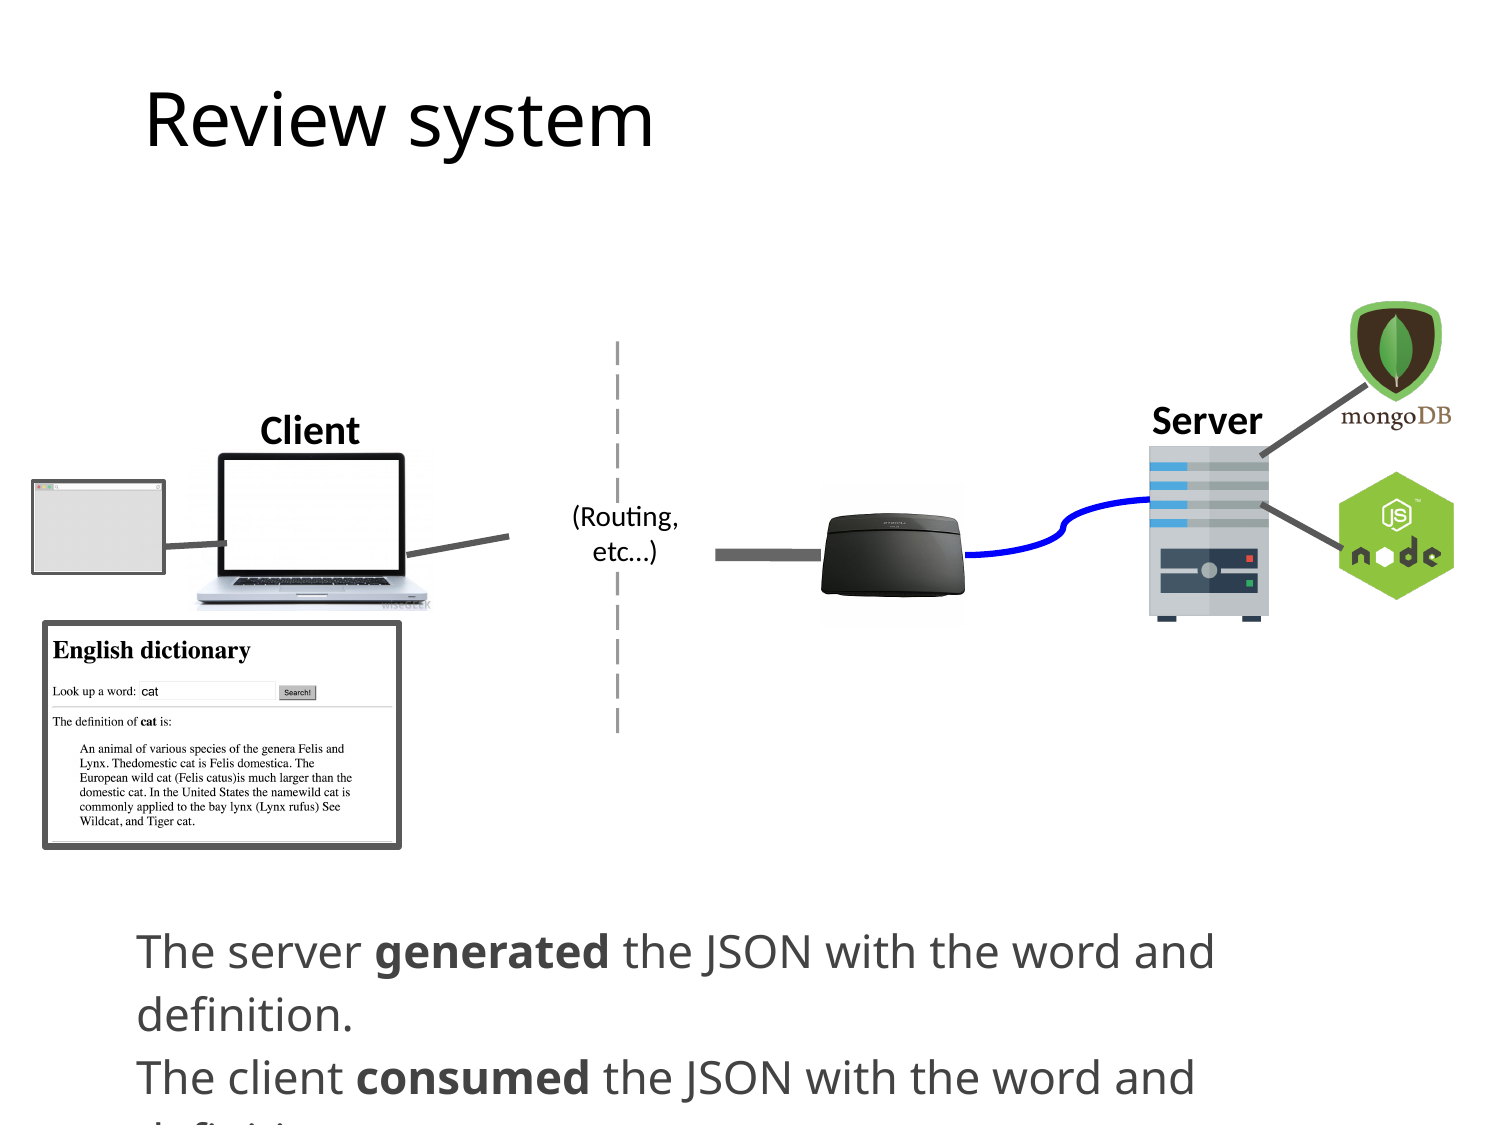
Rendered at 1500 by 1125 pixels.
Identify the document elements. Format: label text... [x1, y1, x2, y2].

text_box Client [188, 371, 434, 484]
picture [821, 483, 965, 627]
picture [187, 449, 433, 611]
picture [48, 626, 396, 844]
text_box (Routing, etc…) [509, 456, 727, 618]
picture [1114, 475, 1302, 630]
picture [1324, 282, 1468, 450]
title Review system [128, 56, 1372, 183]
list The server generated the JSON with the word and definition. The client consumed the JSON with the word and definition. [121, 899, 1442, 1067]
text_box Server [1085, 361, 1331, 475]
picture [34, 482, 163, 572]
picture [1330, 470, 1462, 602]
